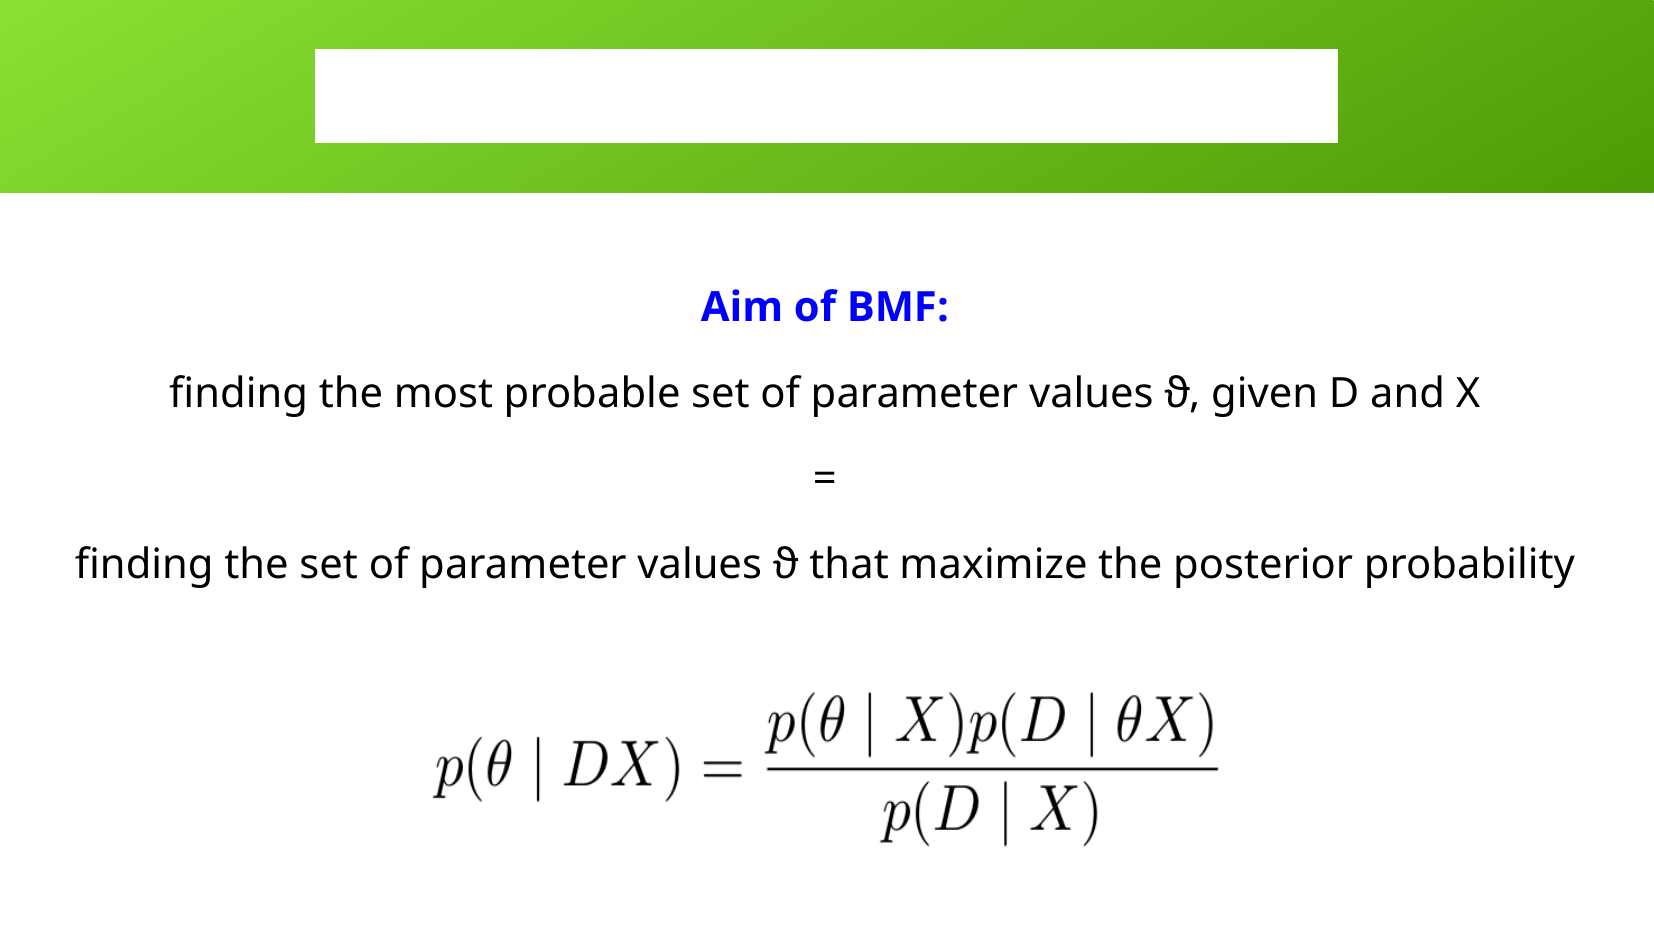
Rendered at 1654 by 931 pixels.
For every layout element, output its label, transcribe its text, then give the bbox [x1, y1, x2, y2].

picture [390, 656, 1261, 882]
text_box Aim of BMF: finding the most probable set of parameter values ϑ, given D and X = finding the set of parameter values ϑ that maximize the posterior probability [45, 227, 1606, 612]
title Bayesian Model Selection (BMF) [0, 0, 1654, 193]
